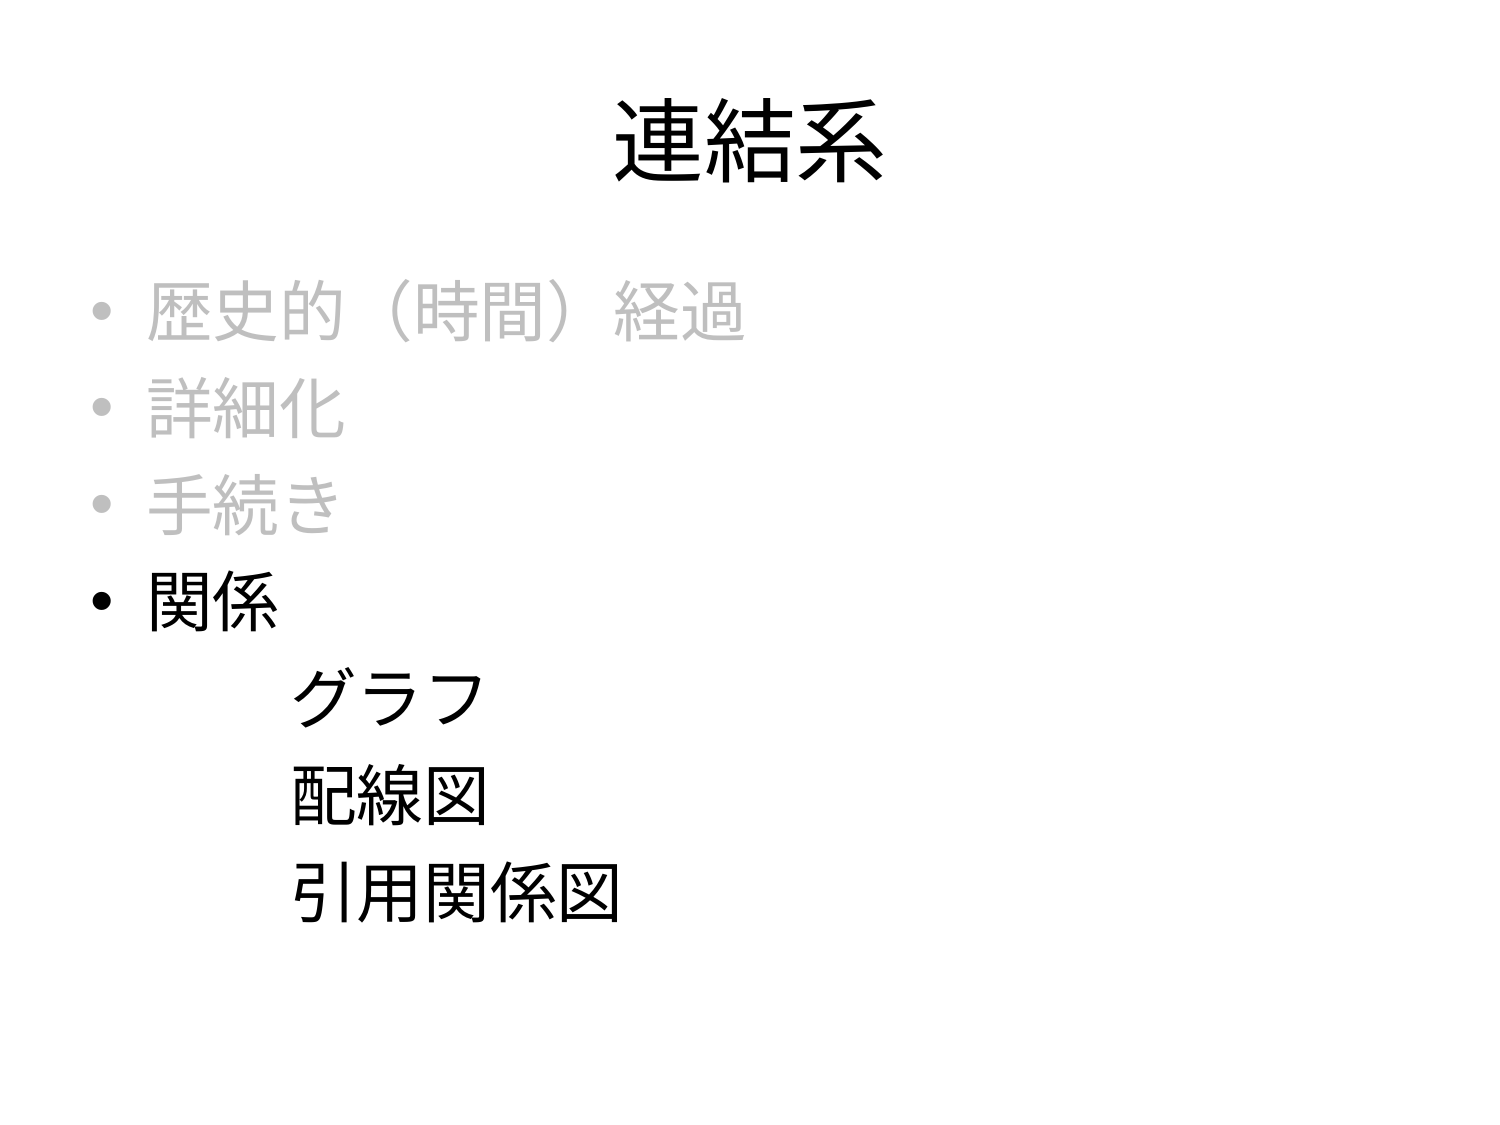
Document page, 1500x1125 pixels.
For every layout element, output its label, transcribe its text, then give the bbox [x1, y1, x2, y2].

title 連結系 [75, 45, 1426, 233]
list 歴史的（時間）経過 詳細化 手続き 関係 グラフ 配線図 引用関係図 [75, 262, 1426, 1006]
